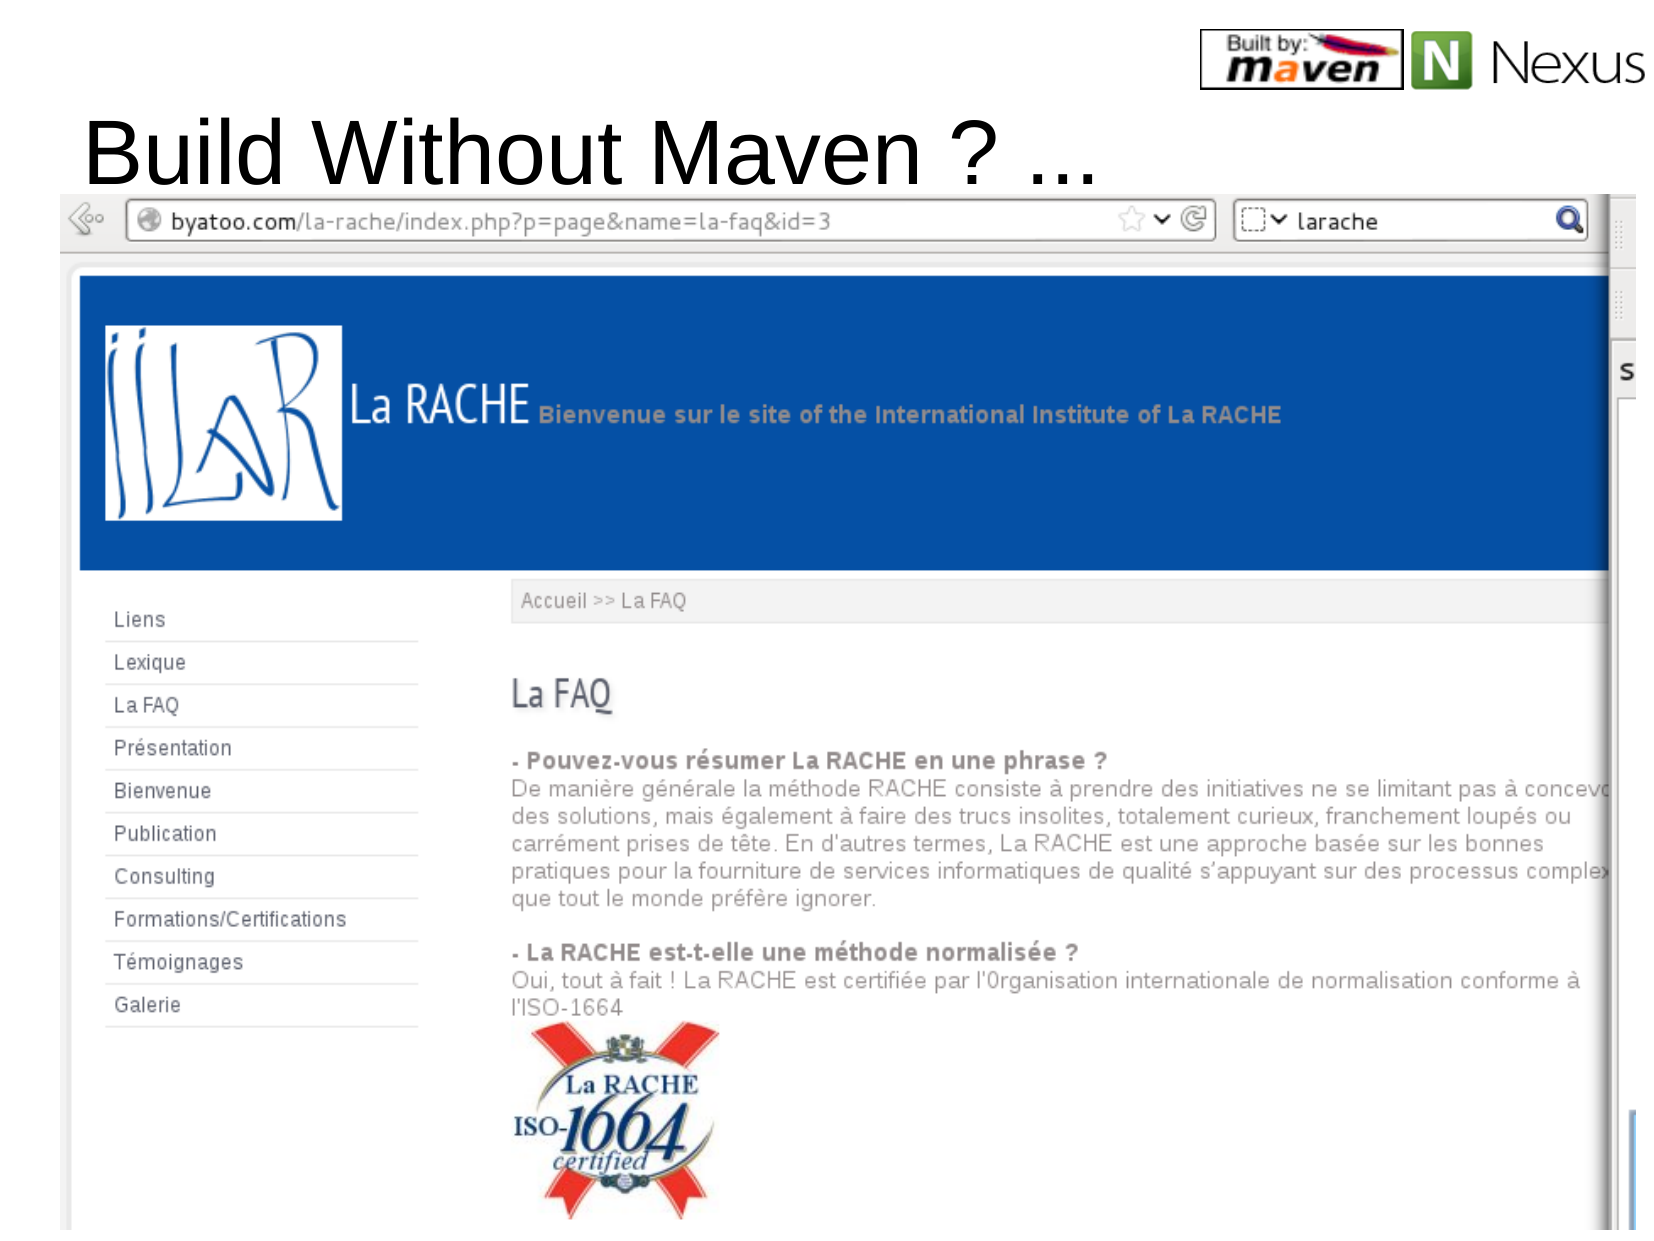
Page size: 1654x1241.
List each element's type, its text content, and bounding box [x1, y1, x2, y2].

picture [1200, 29, 1404, 91]
picture [60, 194, 1636, 1231]
title Build Without Maven ? ... [82, 49, 1571, 194]
picture [1410, 29, 1646, 91]
